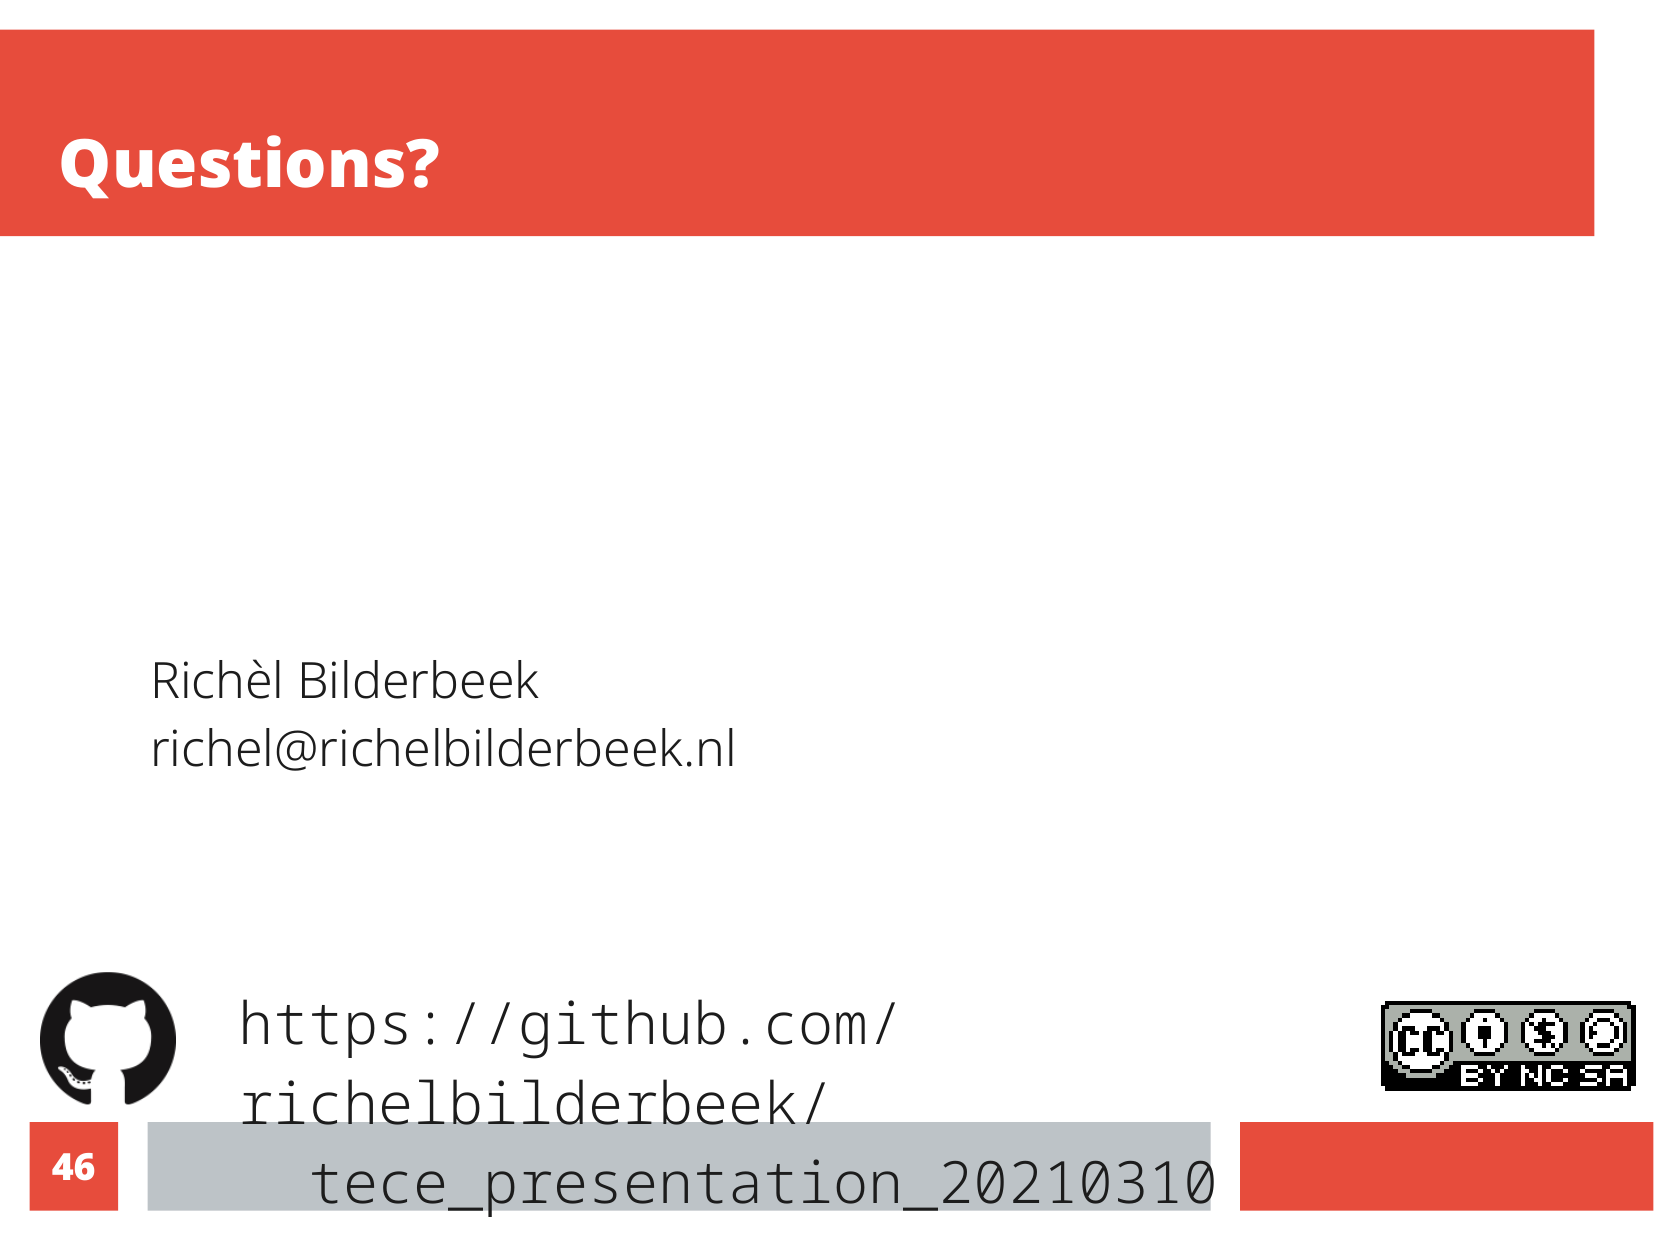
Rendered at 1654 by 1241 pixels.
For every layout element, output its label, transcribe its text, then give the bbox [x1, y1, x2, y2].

picture [1381, 1001, 1636, 1091]
text_box Richèl Bilderbeek richel@richelbilderbeek.nl [150, 645, 1216, 774]
title Questions? [59, 59, 1595, 207]
text_box https://github.com/richelbilderbeek/ tece_presentation_20210310 [238, 982, 1324, 1118]
picture [40, 971, 176, 1108]
